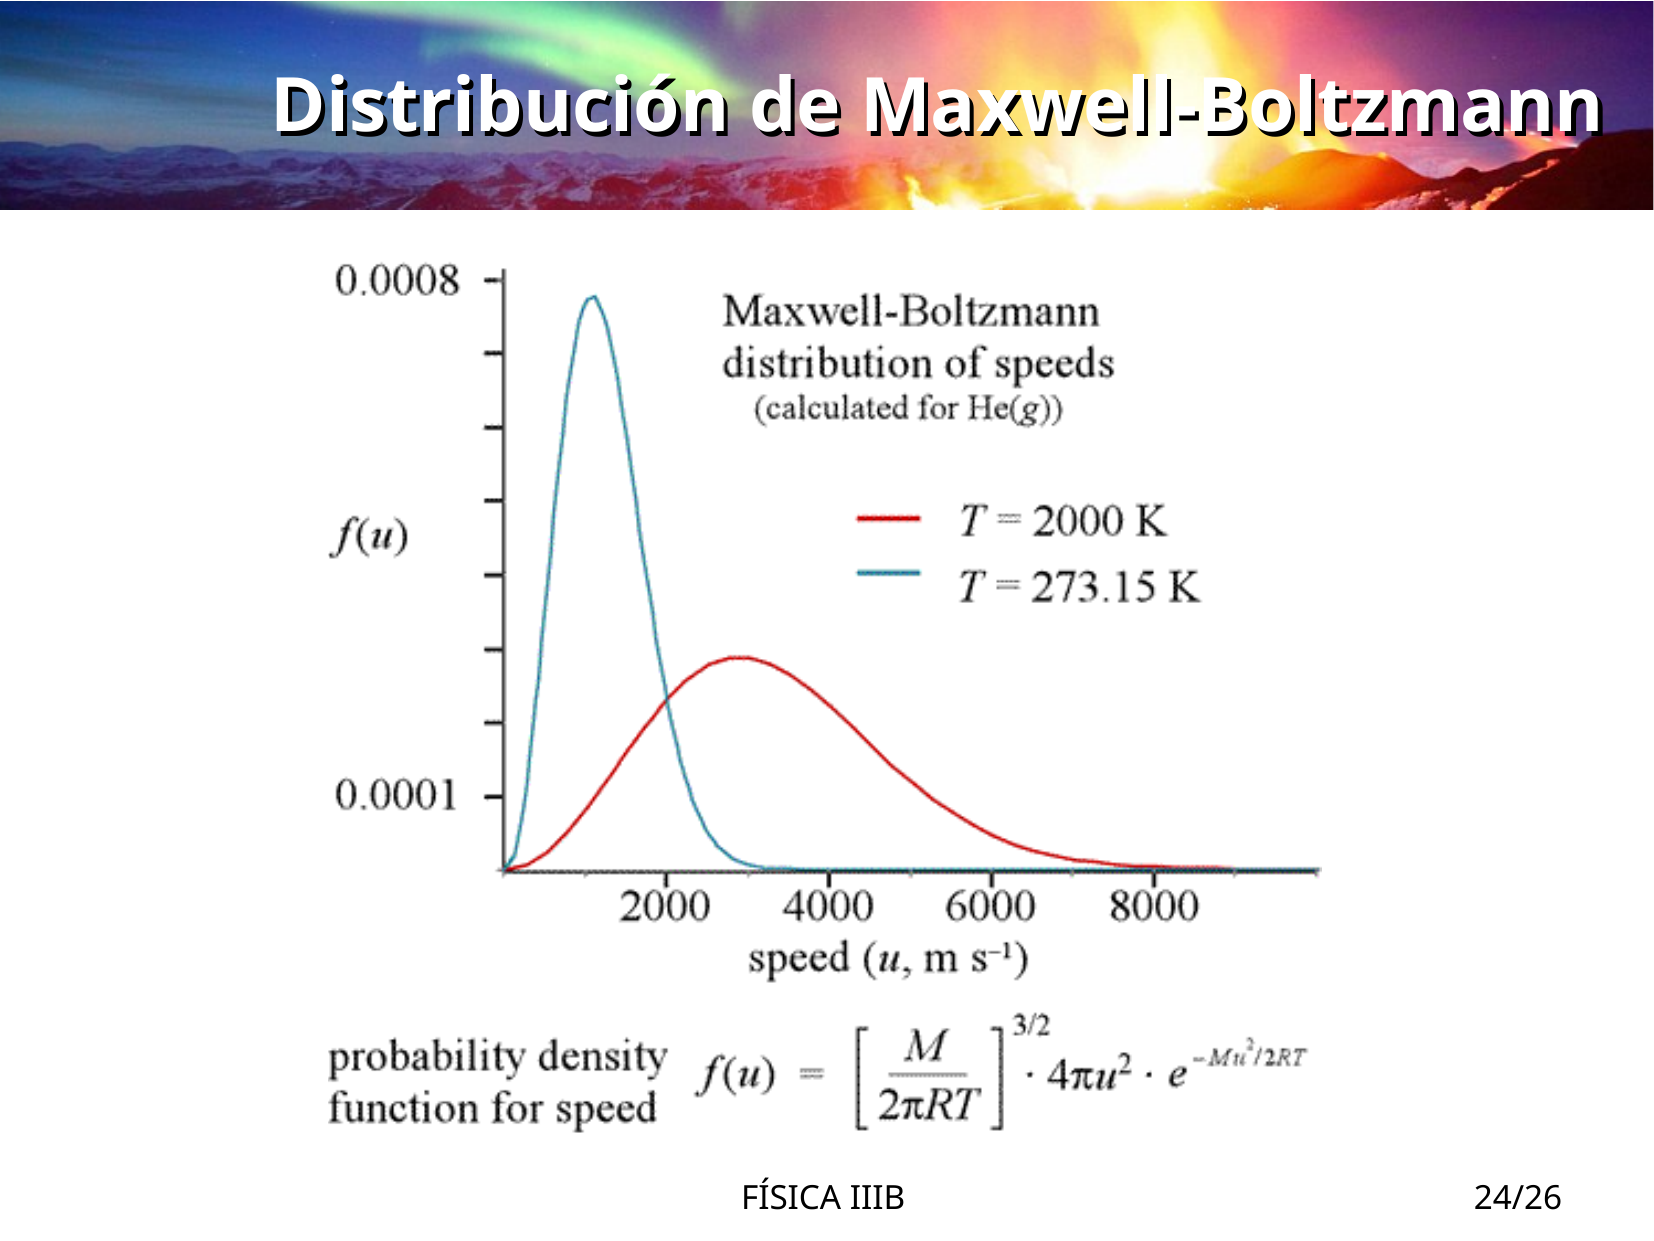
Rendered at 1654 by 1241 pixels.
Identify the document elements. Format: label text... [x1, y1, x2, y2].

title Distribución de Maxwell-Boltzmann [45, 11, 1606, 195]
picture [328, 254, 1322, 1156]
picture [0, 1, 1654, 210]
